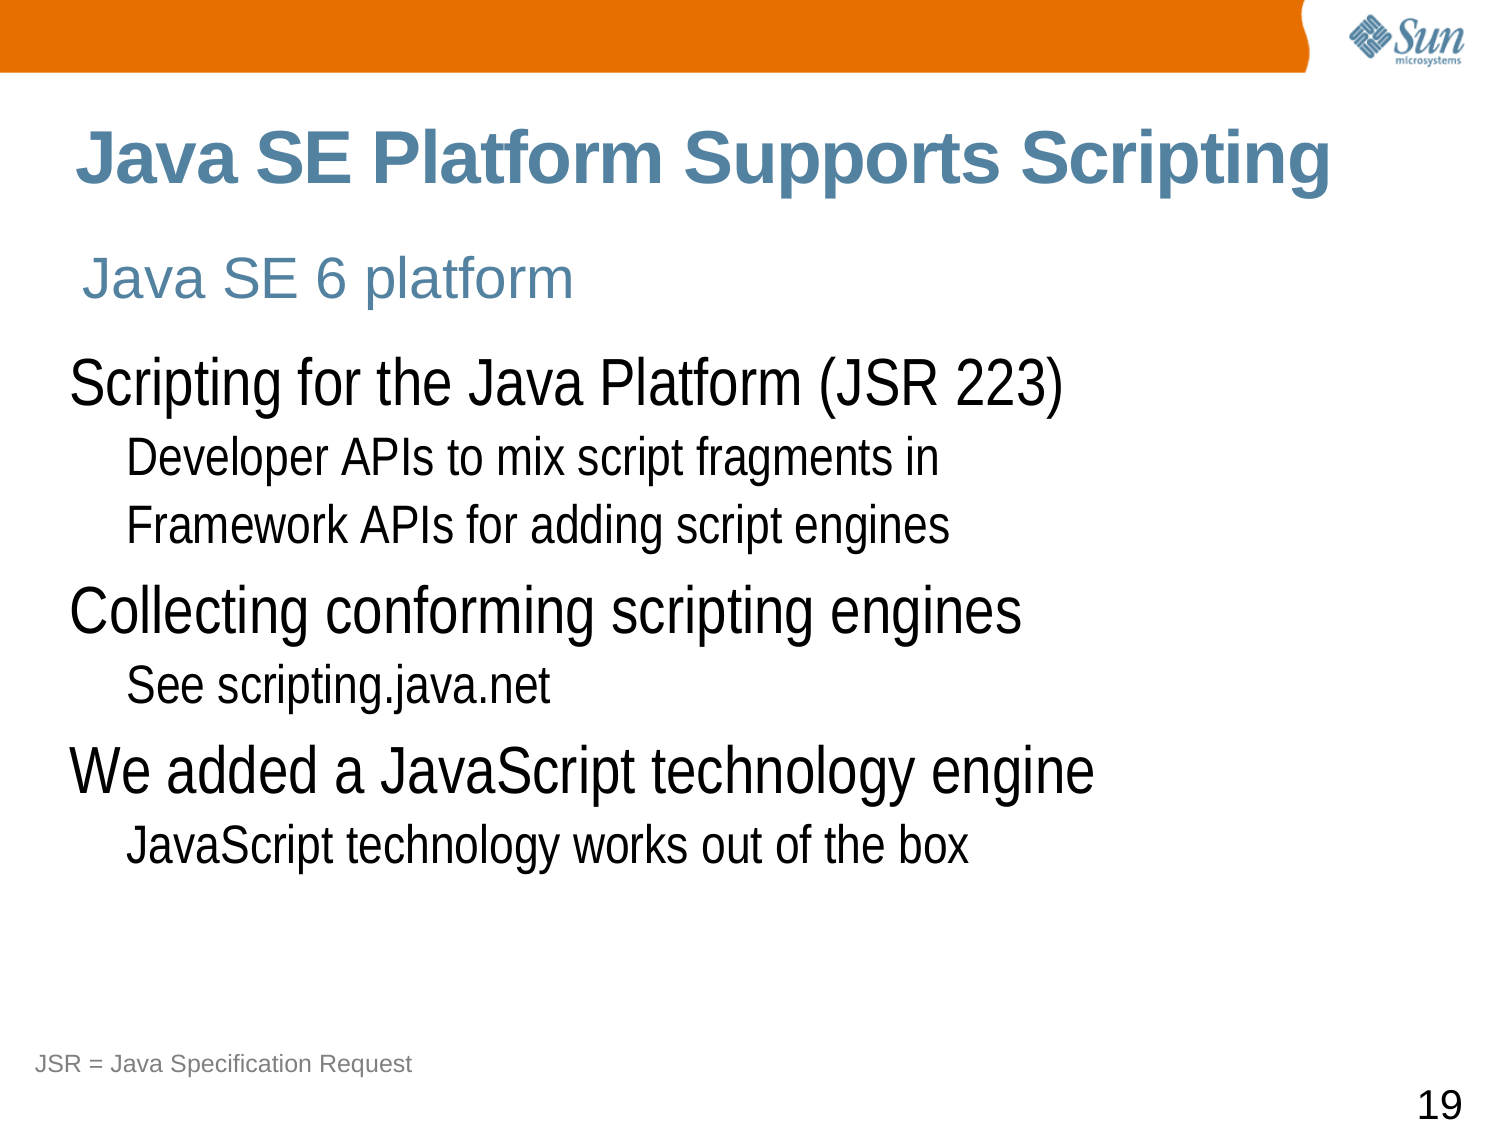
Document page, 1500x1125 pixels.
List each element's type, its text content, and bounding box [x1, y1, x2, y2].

text_box JSR = Java Specification Request [27, 1007, 1380, 1086]
title Java SE Platform Supports Scripting [75, 122, 1438, 228]
text_box Java SE 6 platform [74, 233, 1350, 323]
picture [0, 0, 1500, 75]
list Scripting for the Java Platform (JSR 223) Developer APIs to mix script fragments in Framework APIs for adding script engines Collecting conforming scripting engines See scripting.java.net We added a JavaScript technology engine JavaScript technology works out of the box [50, 353, 1387, 1113]
